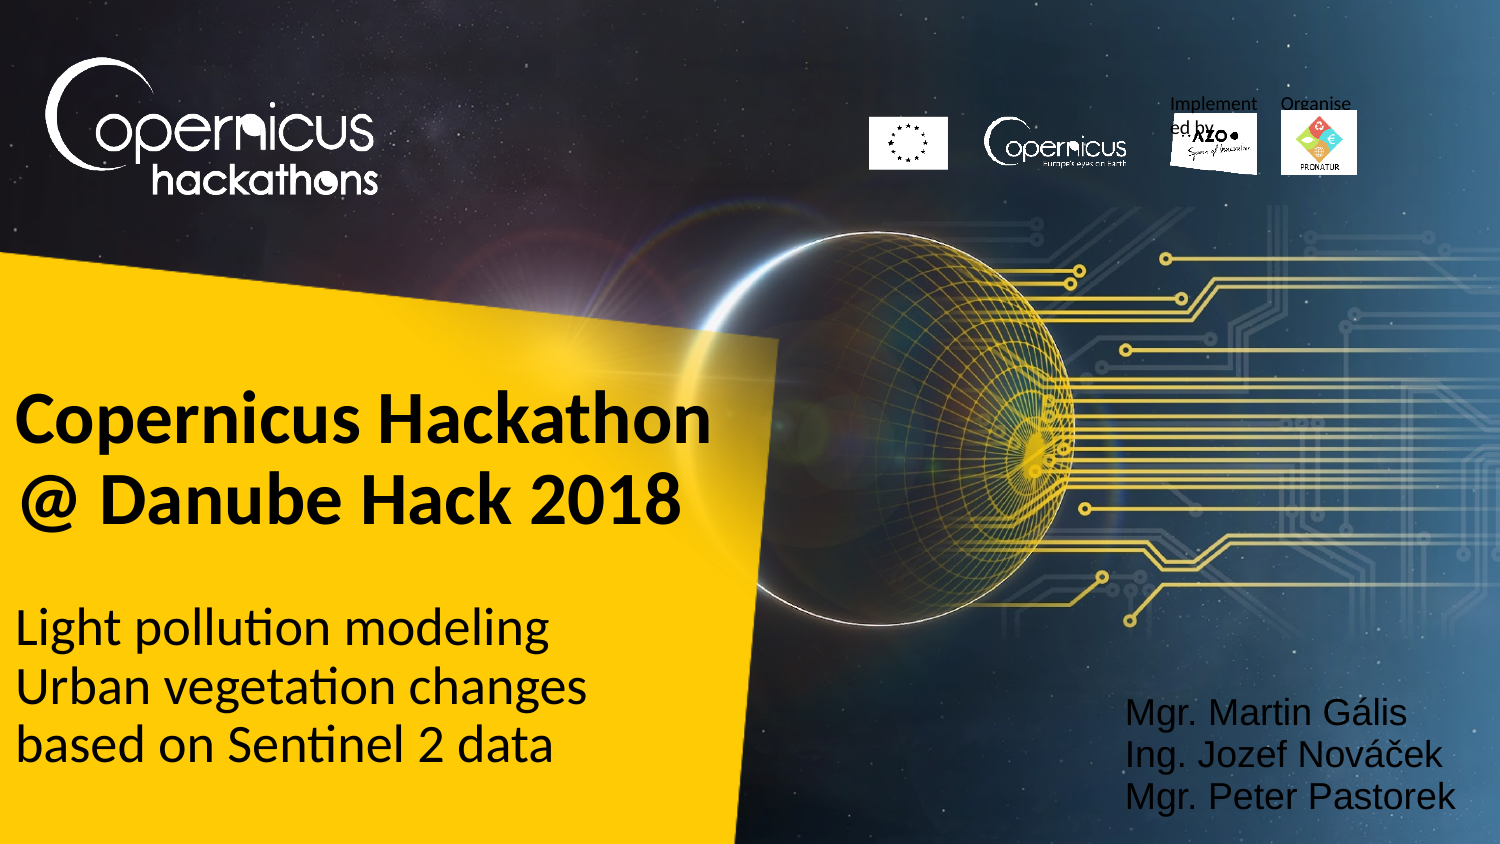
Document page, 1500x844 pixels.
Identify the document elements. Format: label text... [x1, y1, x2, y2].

text_box Mgr. Martin Gális Ing. Jozef Nováček Mgr. Peter Pastorek [1110, 683, 1471, 826]
text_box Copernicus Hackathon @ Danube Hack 2018 Light pollution modeling Urban vegetation changes based on Sentinel 2 data [0, 290, 736, 765]
picture [0, 0, 1500, 844]
